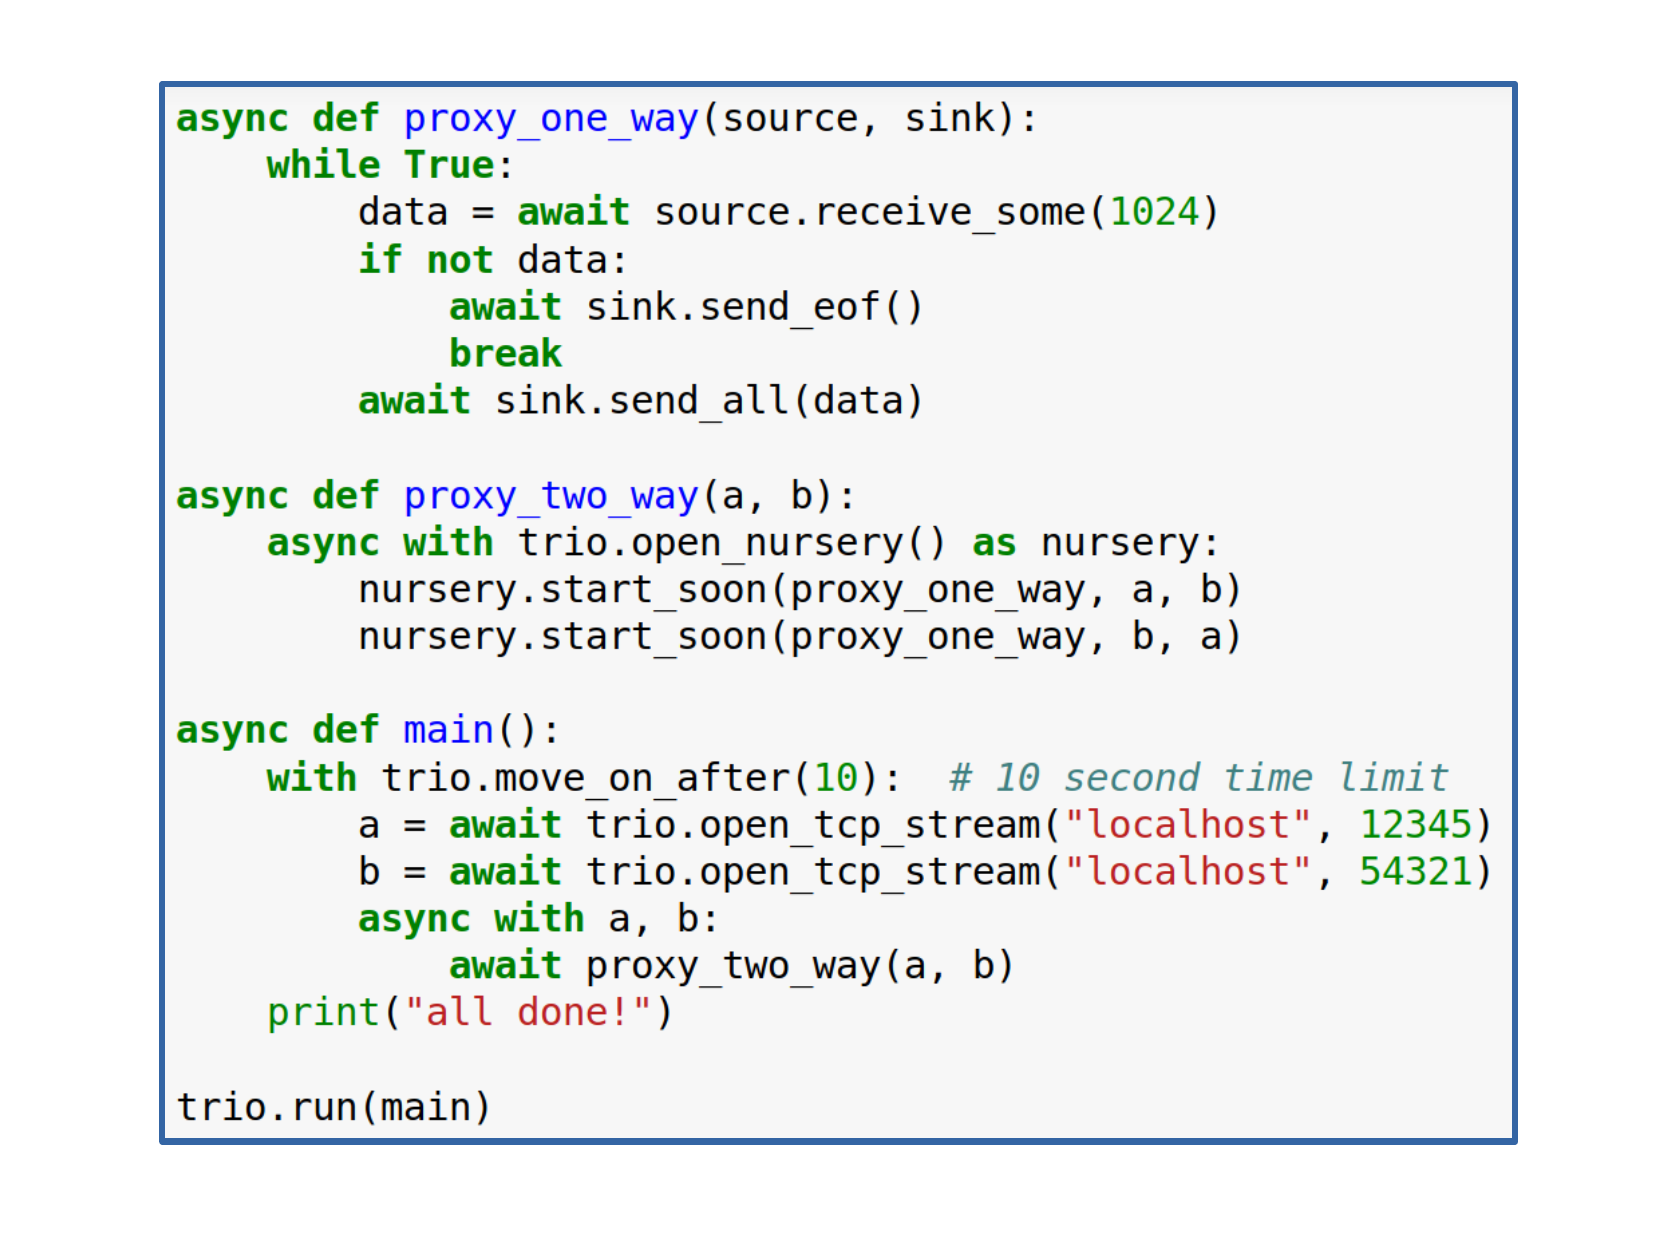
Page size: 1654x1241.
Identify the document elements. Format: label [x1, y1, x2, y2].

picture [165, 87, 1513, 1139]
